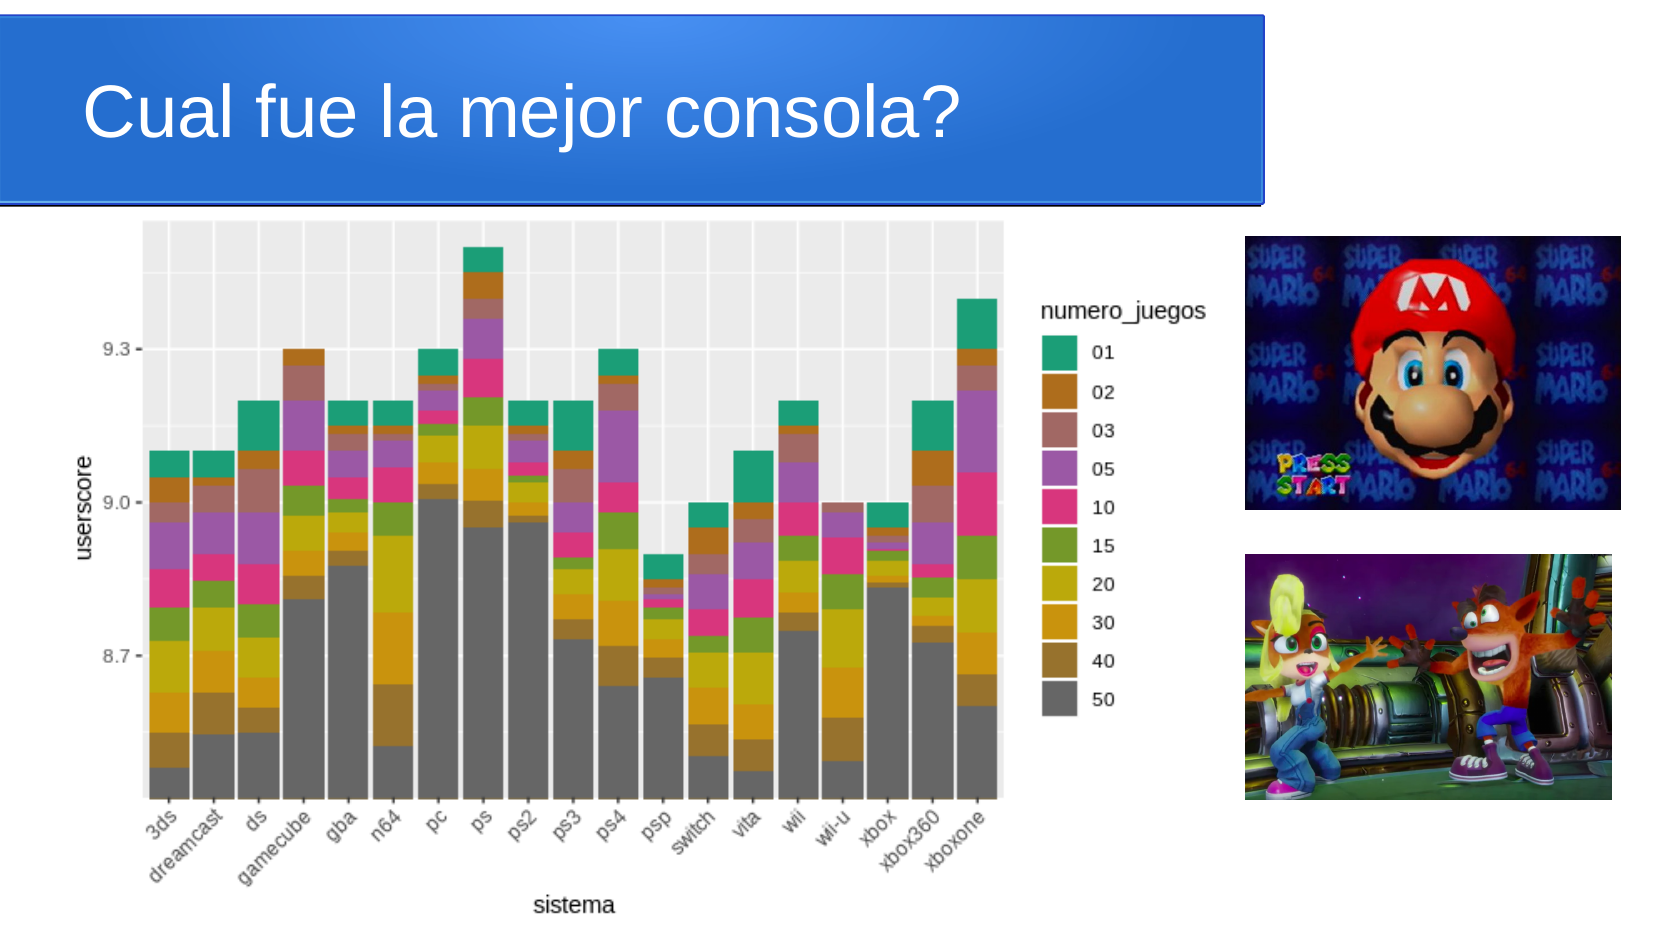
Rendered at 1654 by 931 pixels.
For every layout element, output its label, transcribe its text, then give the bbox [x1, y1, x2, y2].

picture [1245, 236, 1621, 511]
title Cual fue la mejor consola? [82, 35, 1235, 189]
picture [1245, 554, 1612, 800]
picture [63, 209, 1231, 931]
